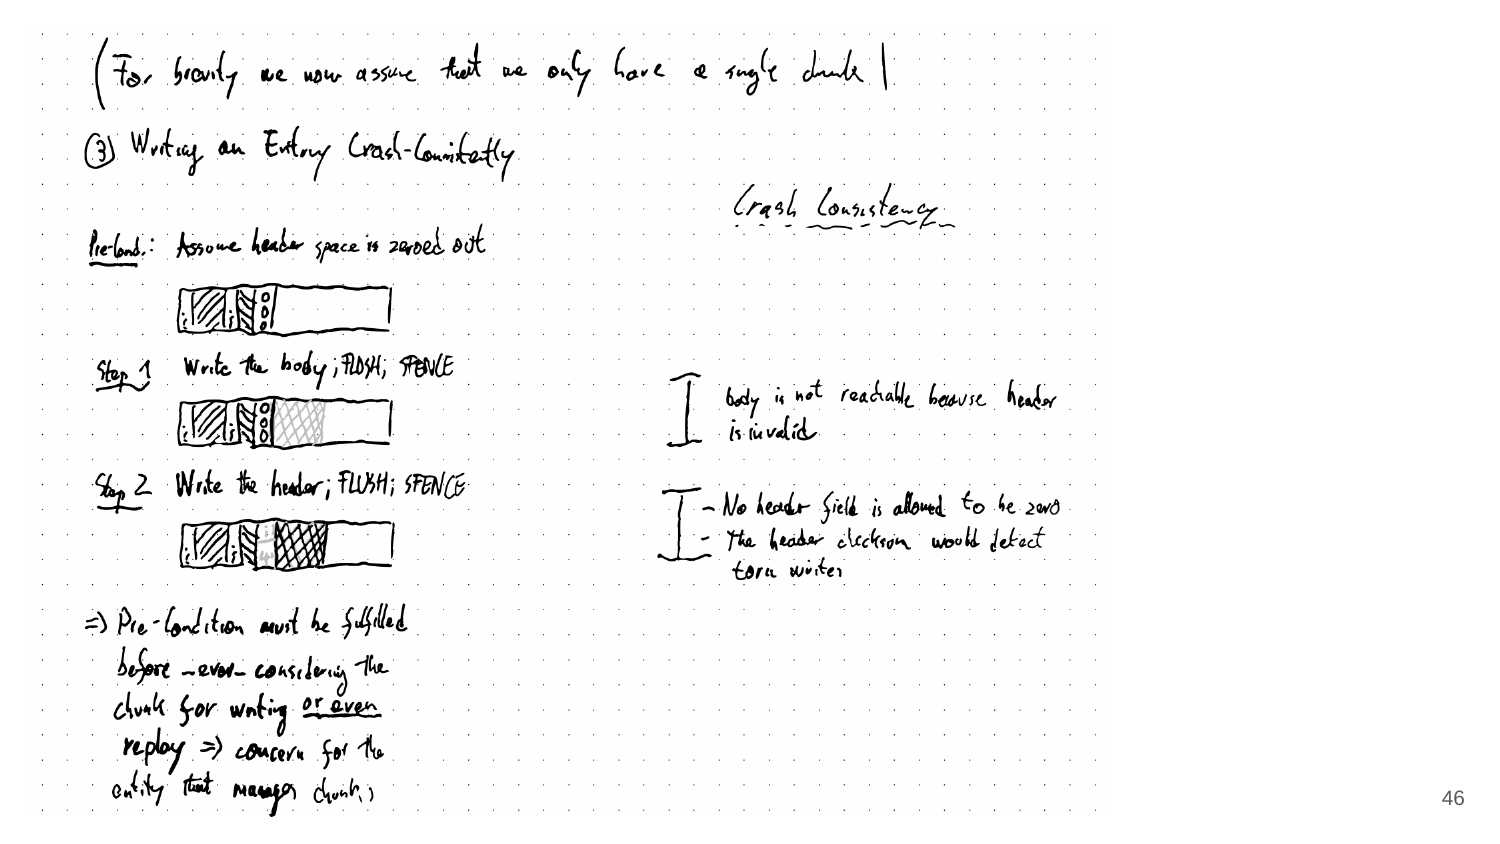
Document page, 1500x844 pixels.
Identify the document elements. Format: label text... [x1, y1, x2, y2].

picture [24, 24, 1109, 819]
slide_number <number> [1389, 764, 1480, 830]
